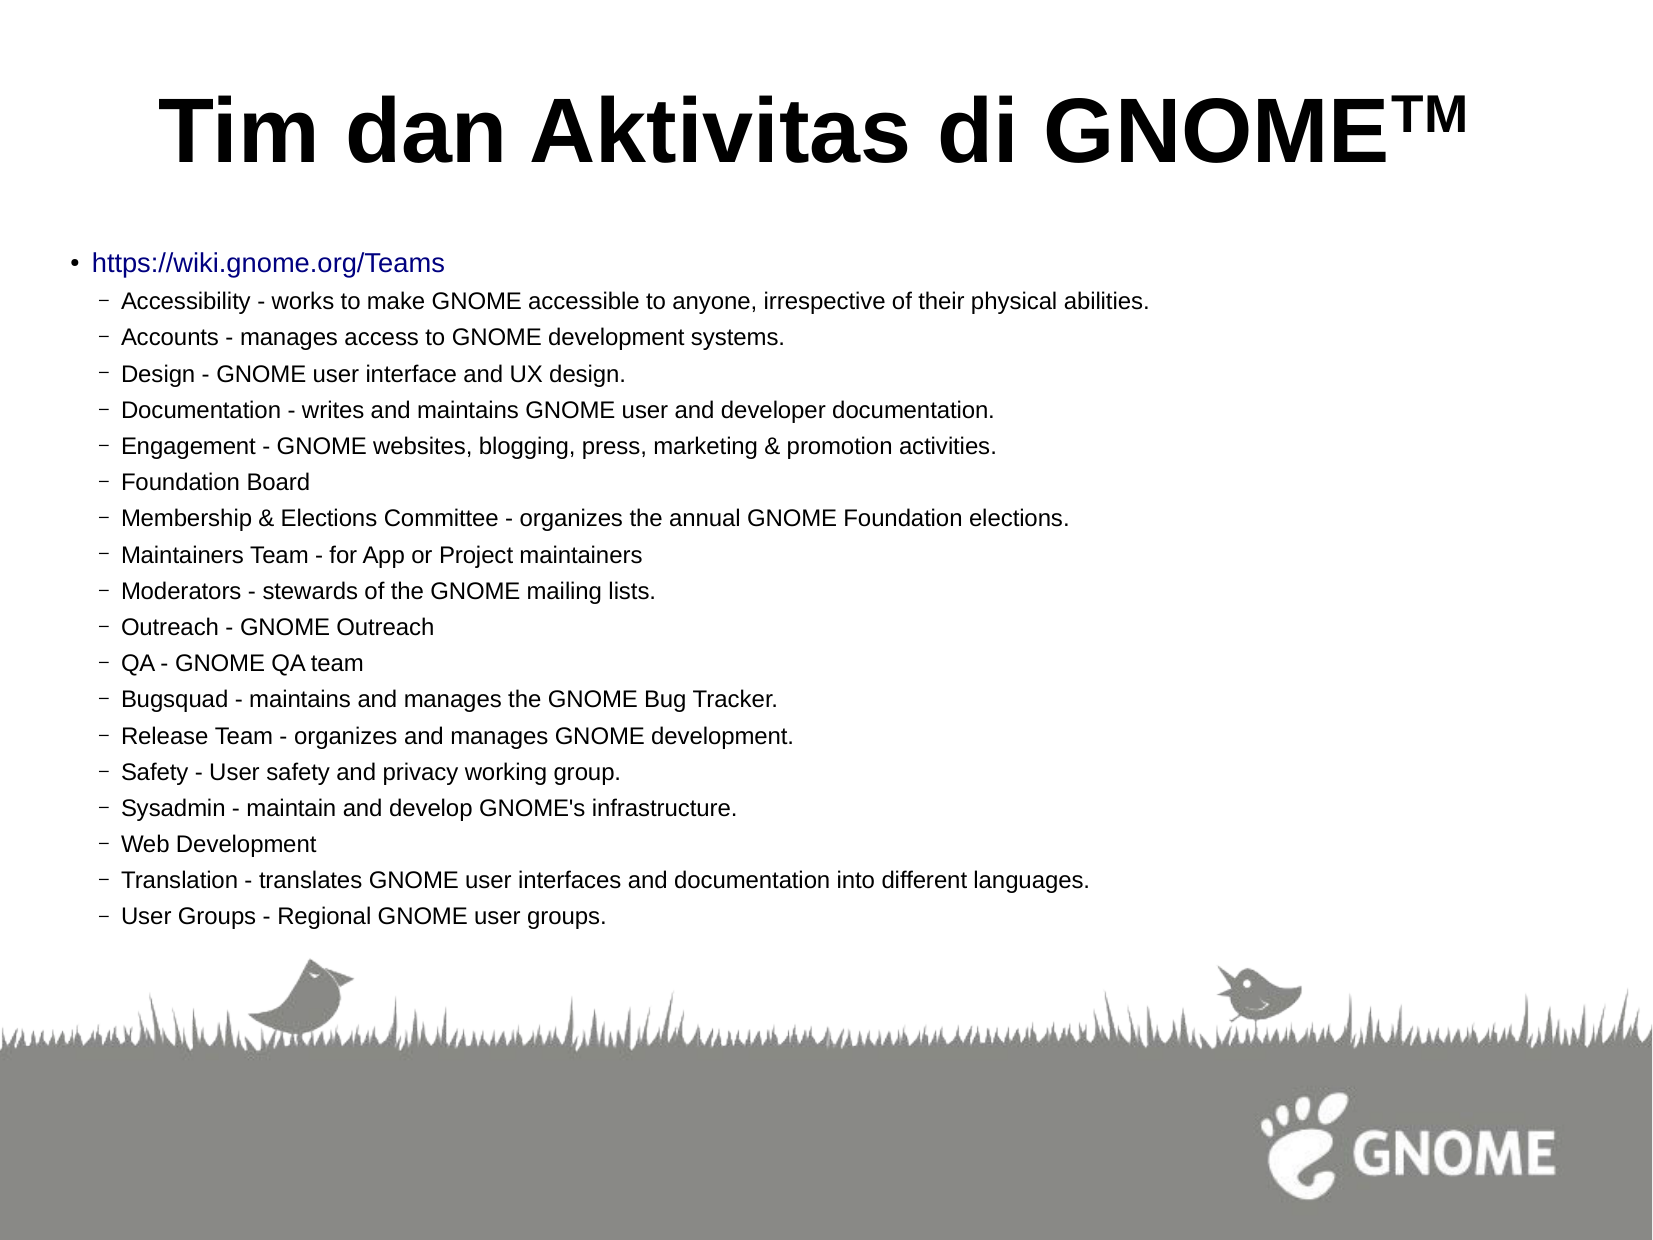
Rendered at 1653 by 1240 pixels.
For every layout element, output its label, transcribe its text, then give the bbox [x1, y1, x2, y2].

picture [0, 0, 1653, 1240]
title Tim dan Aktivitas di GNOMETM [68, 25, 1584, 237]
list https://wiki.gnome.org/Teams Accessibility - works to make GNOME accessible to anyone, irrespective of their physical abilities. Accounts - manages access to GNOME development systems. Design - GNOME user interface and UX design. Documentation - writes and maintains GNOME user and developer documentation. Engagement - GNOME websites, blogging, press, marketing & promotion activities. Foundation Board Membership & Elections Committee - organizes the annual GNOME Foundation elections. Maintainers Team - for App or Project maintainers Moderators - stewards of the GNOME mailing lists. Outreach - GNOME Outreach QA - GNOME QA team Bugsquad - maintains and manages the GNOME Bug Tracker. Release Team - organizes and manages GNOME development. Safety - User safety and privacy working group. Sysadmin - maintain and develop GNOME's infrastructure. Web Development Translation - translates GNOME user interfaces and documentation into different languages. User Groups - Regional GNOME user groups. [62, 248, 1595, 945]
